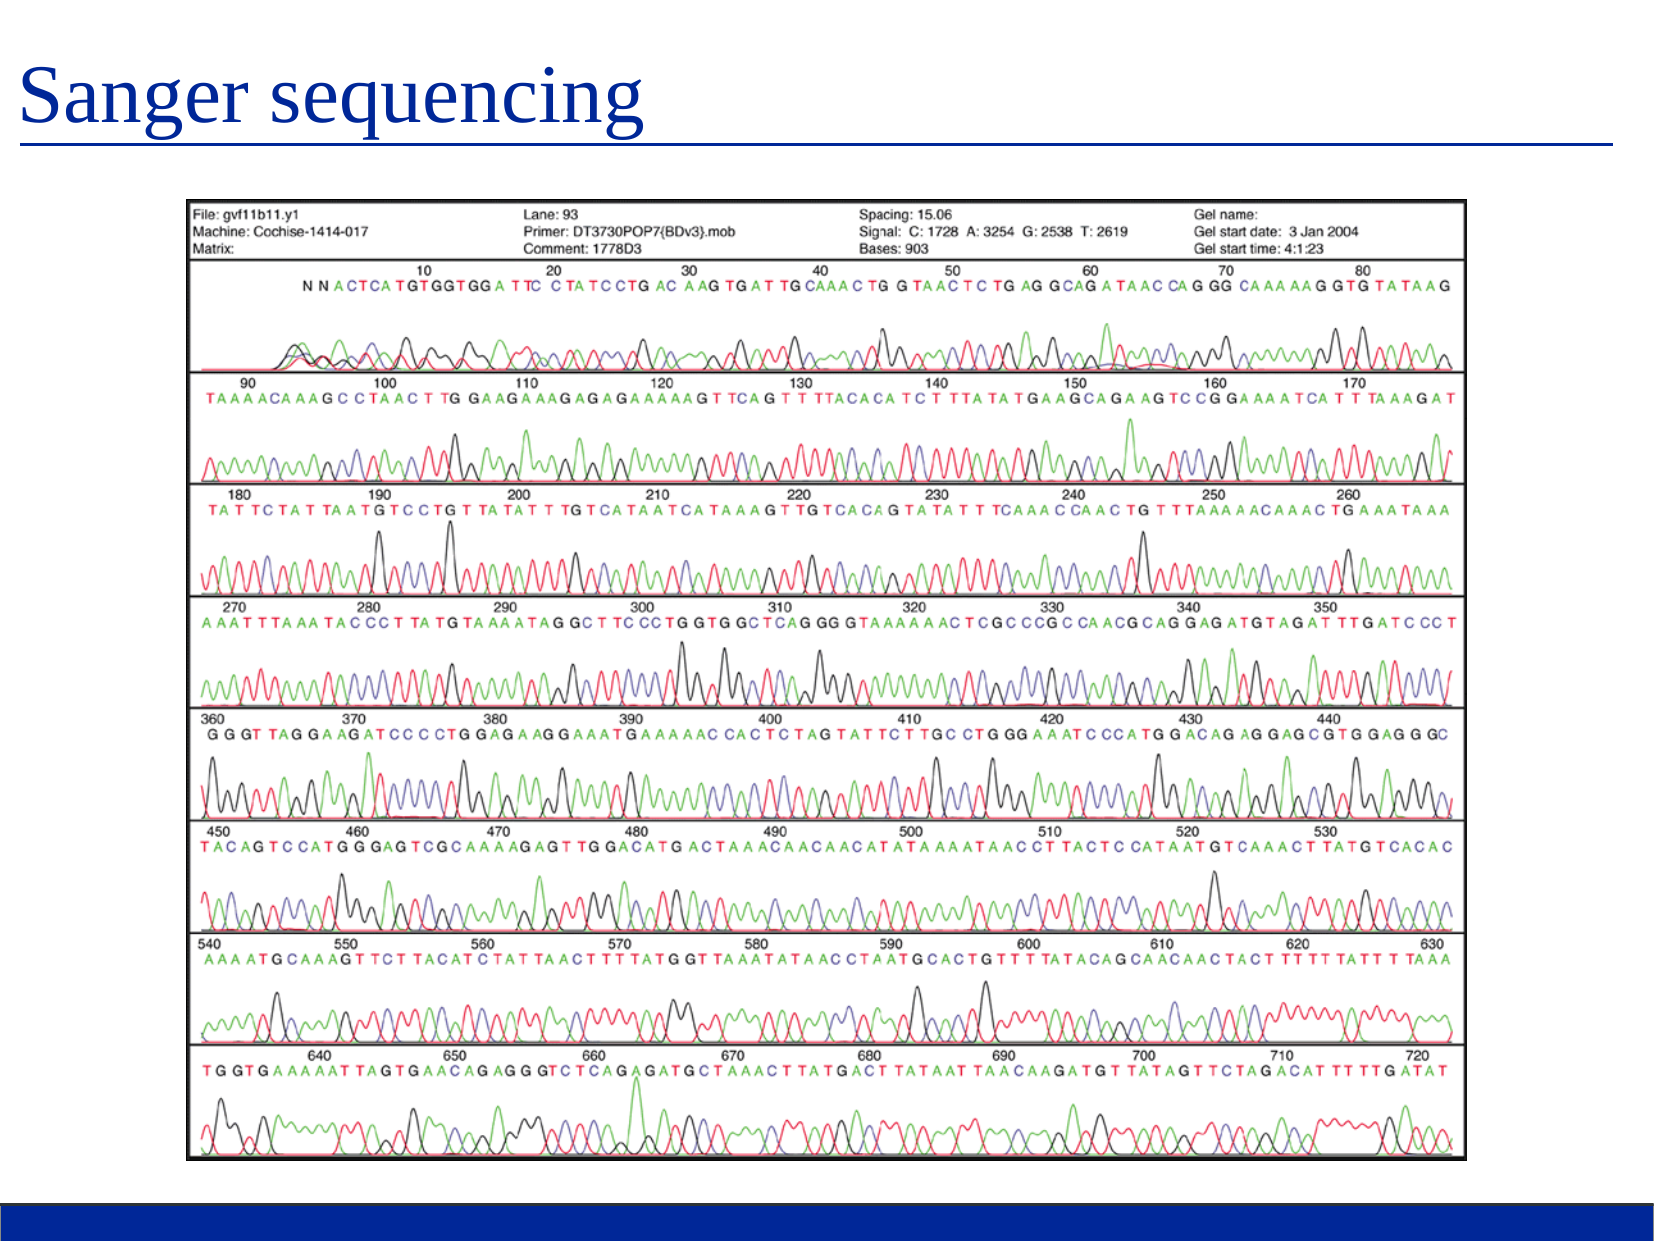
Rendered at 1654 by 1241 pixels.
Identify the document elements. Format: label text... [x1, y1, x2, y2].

picture [186, 199, 1467, 1161]
title Sanger sequencing [17, 0, 1589, 198]
